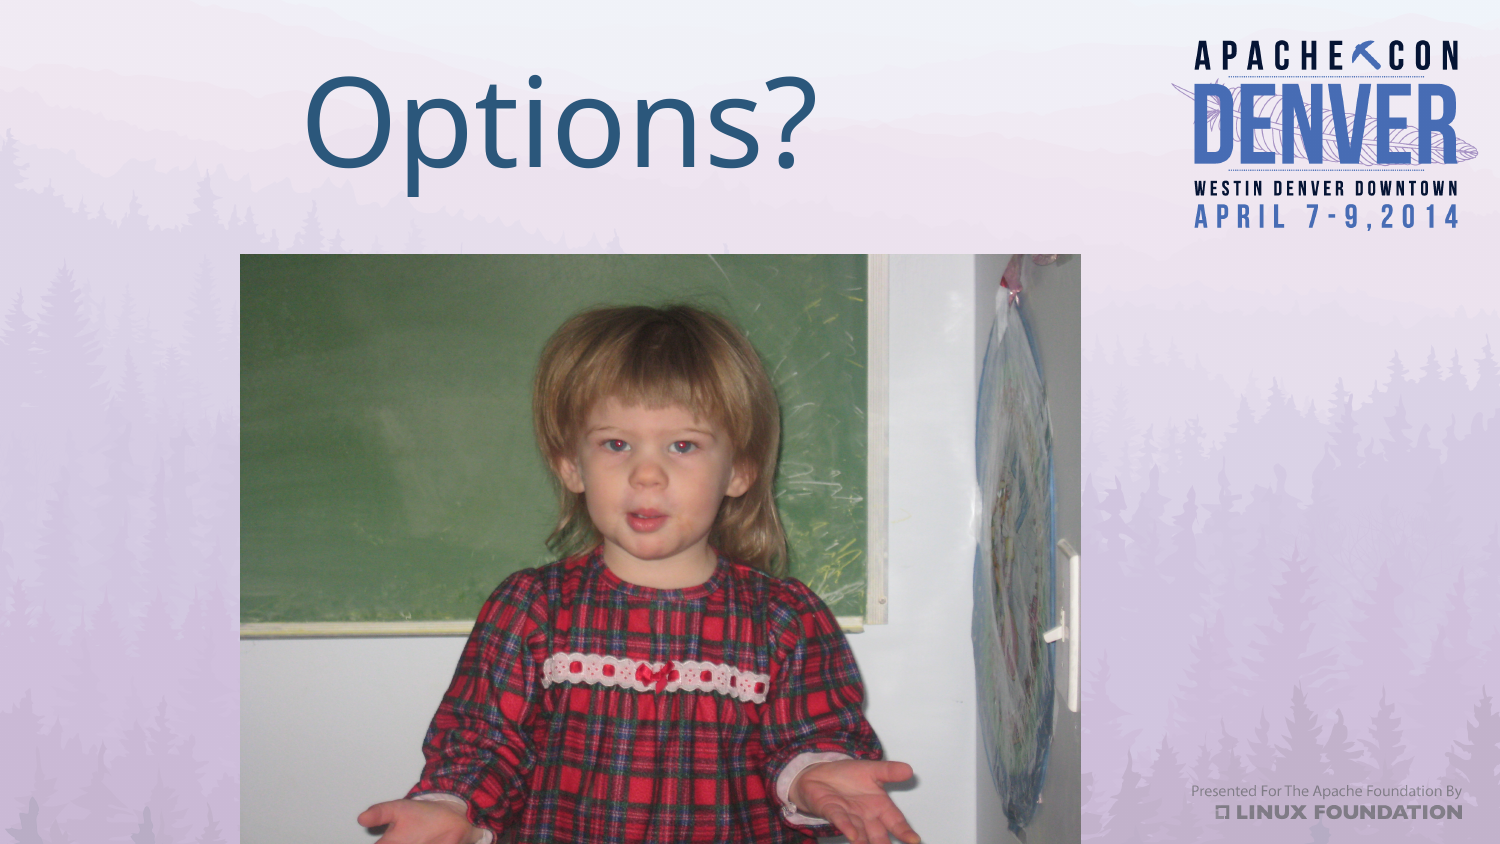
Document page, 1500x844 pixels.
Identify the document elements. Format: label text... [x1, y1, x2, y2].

text_box Options? [285, 35, 946, 136]
picture [0, 0, 1500, 844]
